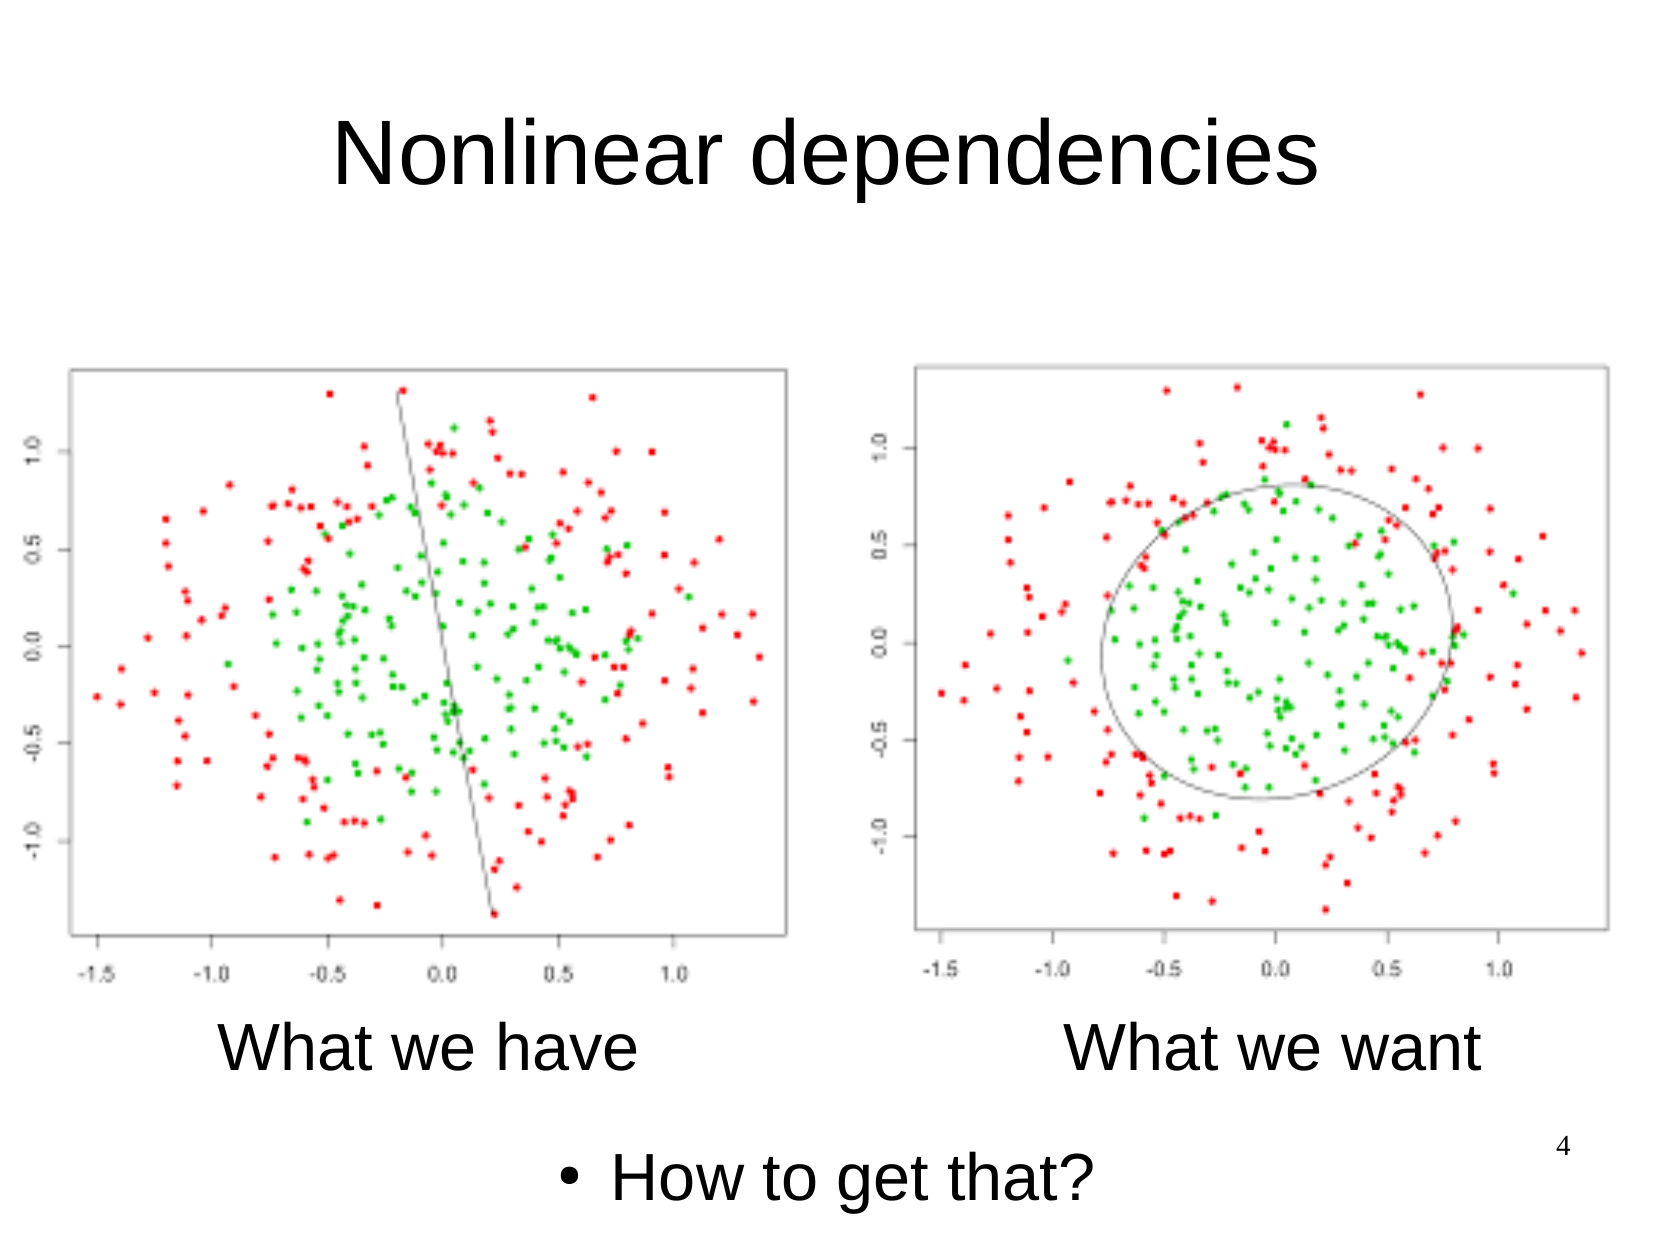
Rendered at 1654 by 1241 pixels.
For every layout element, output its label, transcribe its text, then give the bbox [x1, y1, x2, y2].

text_box How to get that? [540, 1140, 1126, 1230]
picture [860, 345, 1626, 991]
list What we have What we want [146, 1009, 1636, 1241]
picture [15, 347, 811, 991]
title Nonlinear dependencies [82, 49, 1571, 257]
